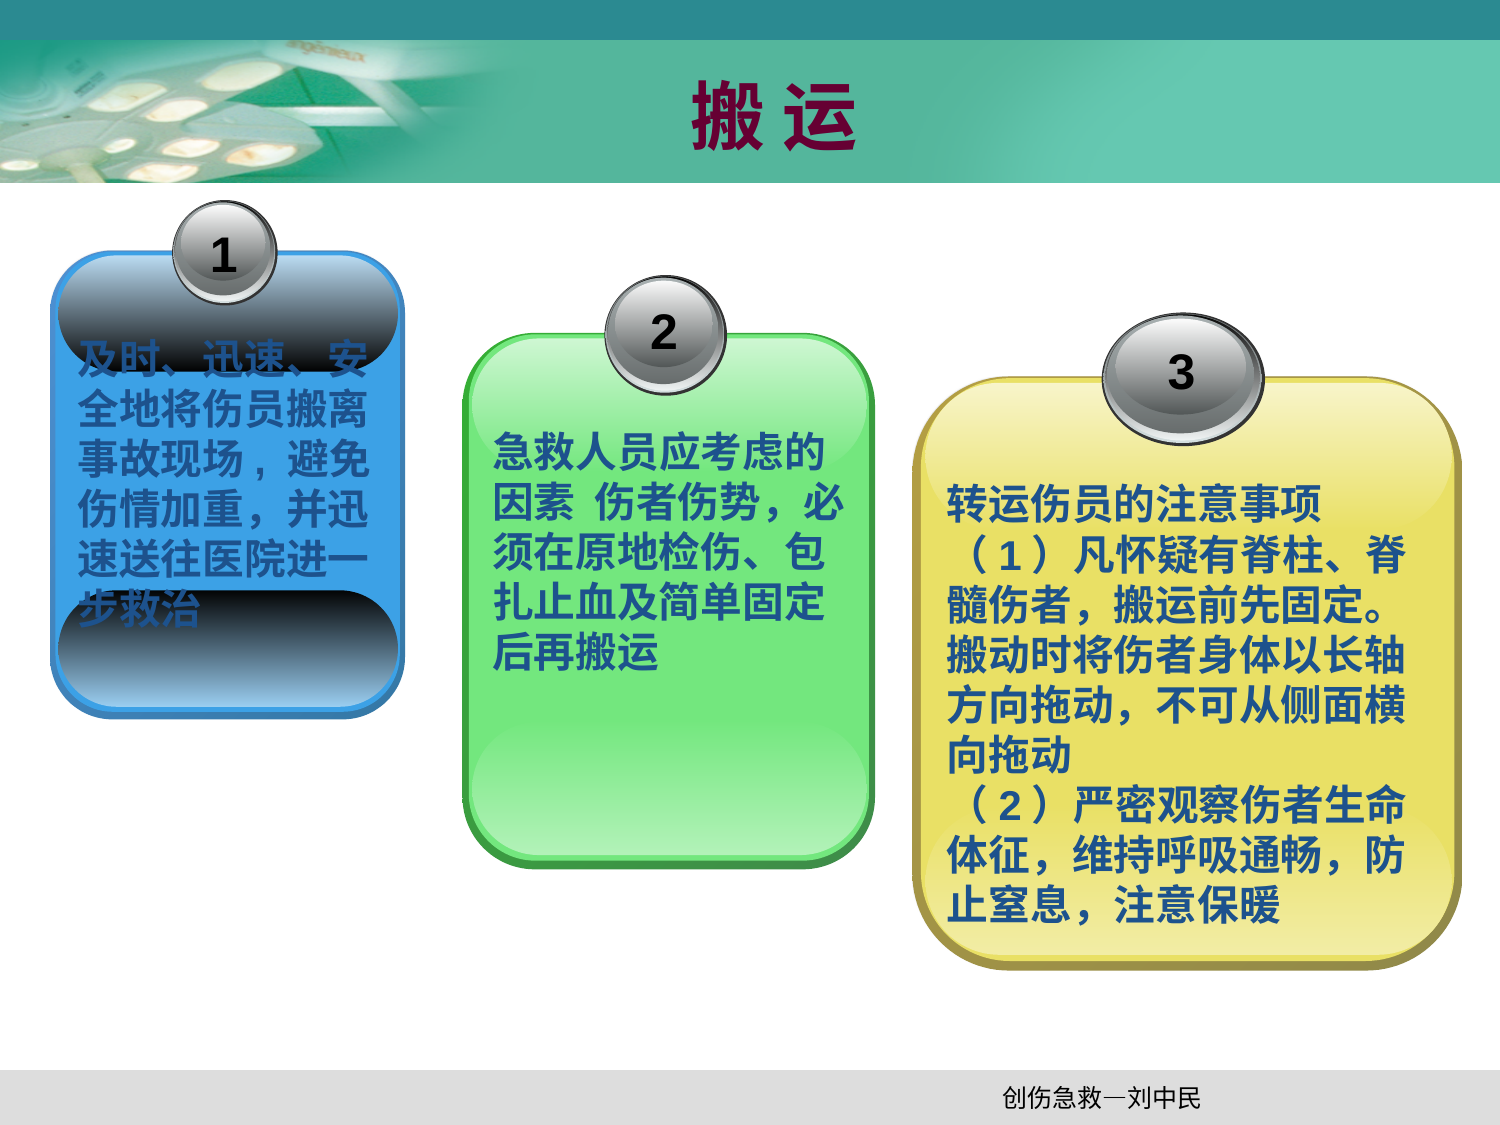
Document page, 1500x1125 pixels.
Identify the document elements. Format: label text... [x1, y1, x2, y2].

title 搬 运 [87, 62, 1461, 155]
text_box 1 [194, 215, 253, 291]
text_box 3 [1152, 331, 1211, 407]
text_box 创伤急救—刘中民 [987, 1074, 1463, 1125]
text_box [462, 275, 876, 870]
text_box [50, 200, 406, 720]
text_box 2 [635, 292, 694, 368]
text_box [934, 936, 1441, 971]
text_box 急救人员应考虑的因素 伤者伤势，必须在原地检伤、包扎止血及简单固定后再搬运 [477, 418, 870, 683]
text_box 转运伤员的注意事项 （1）凡怀疑有脊柱、脊髓伤者，搬运前先固定。搬动时将伤者身体以长轴方向拖动，不可从侧面横向拖动 （2）严密观察伤者生命体征，维持呼吸通畅，防止窒息，注意保暖 [931, 470, 1455, 936]
text_box 及时、迅速、安全地将伤员搬离事故现场, 避免伤情加重，并迅速送往医院进一步救治 [62, 324, 400, 641]
text_box [912, 312, 1463, 932]
